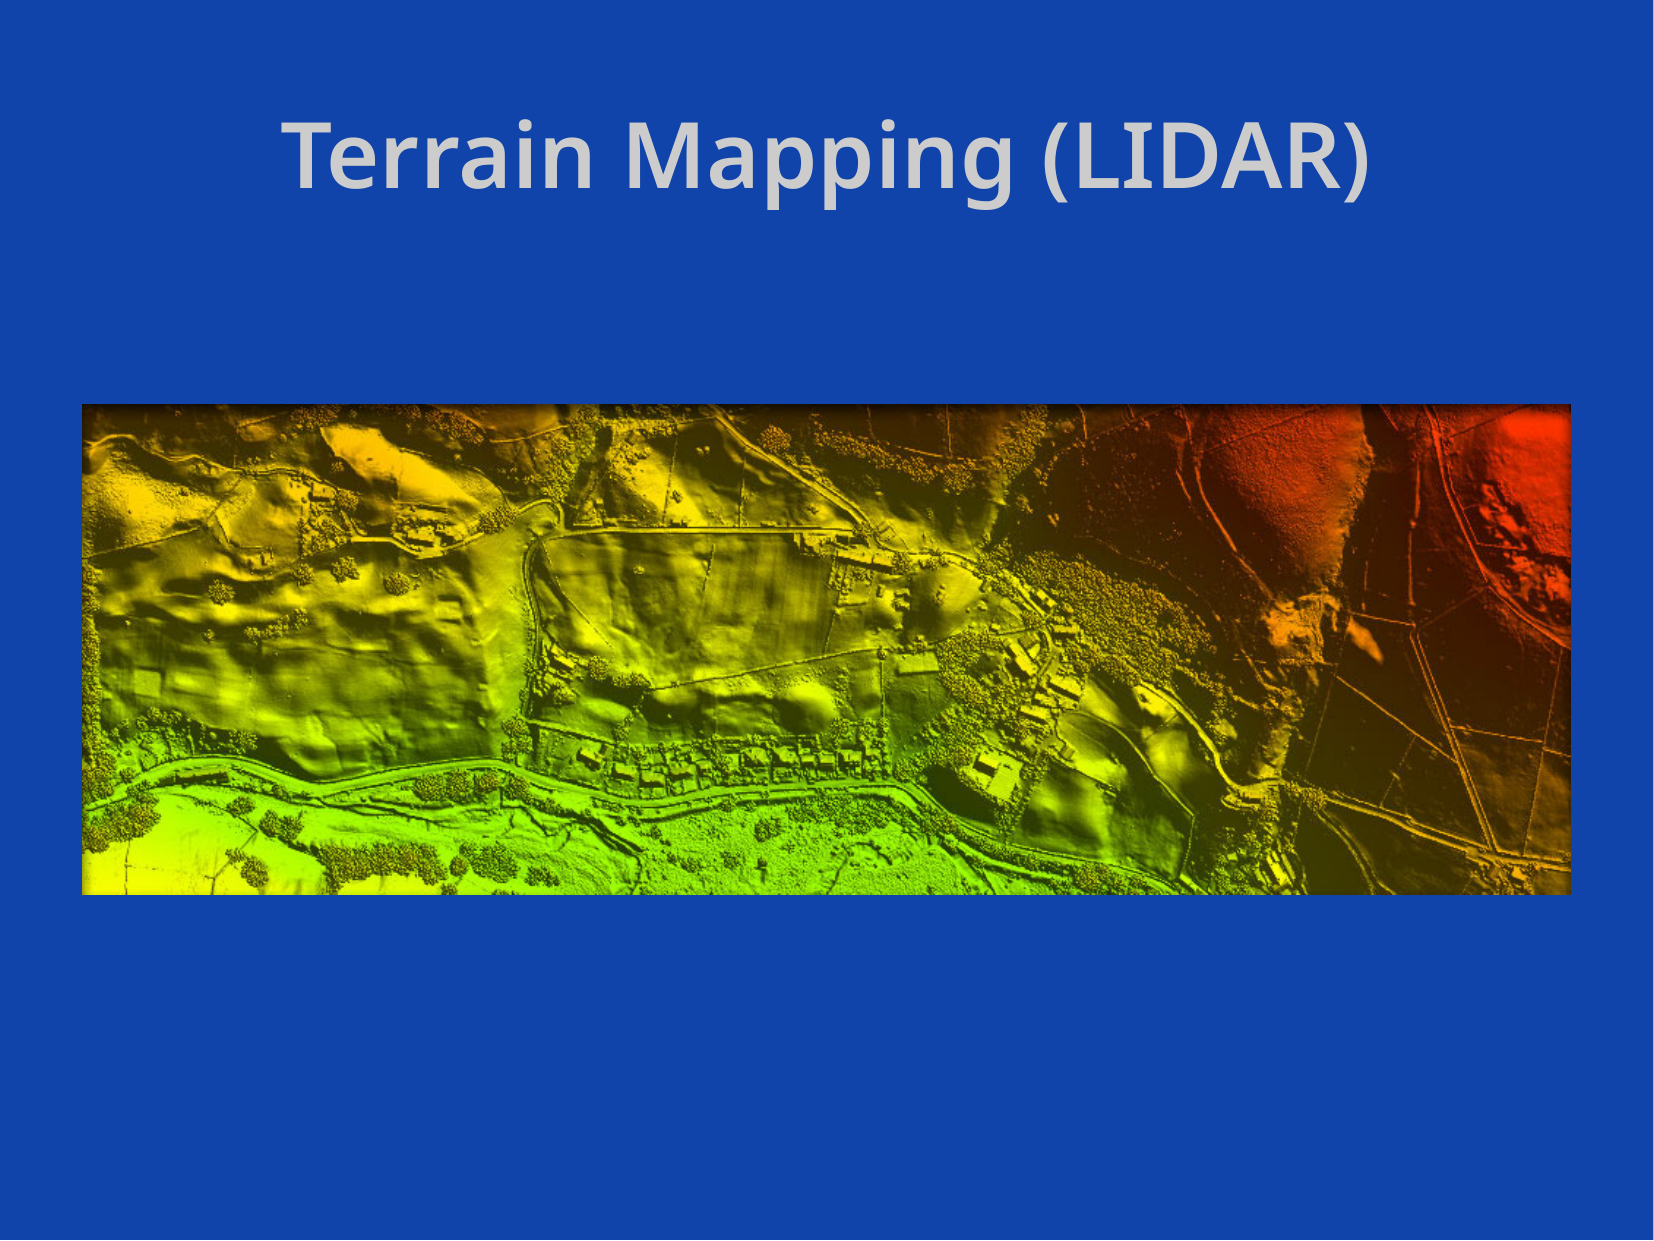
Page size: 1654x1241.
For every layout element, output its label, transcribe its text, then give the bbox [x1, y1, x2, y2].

title Terrain Mapping (LIDAR) [82, 49, 1571, 257]
picture [82, 404, 1571, 895]
